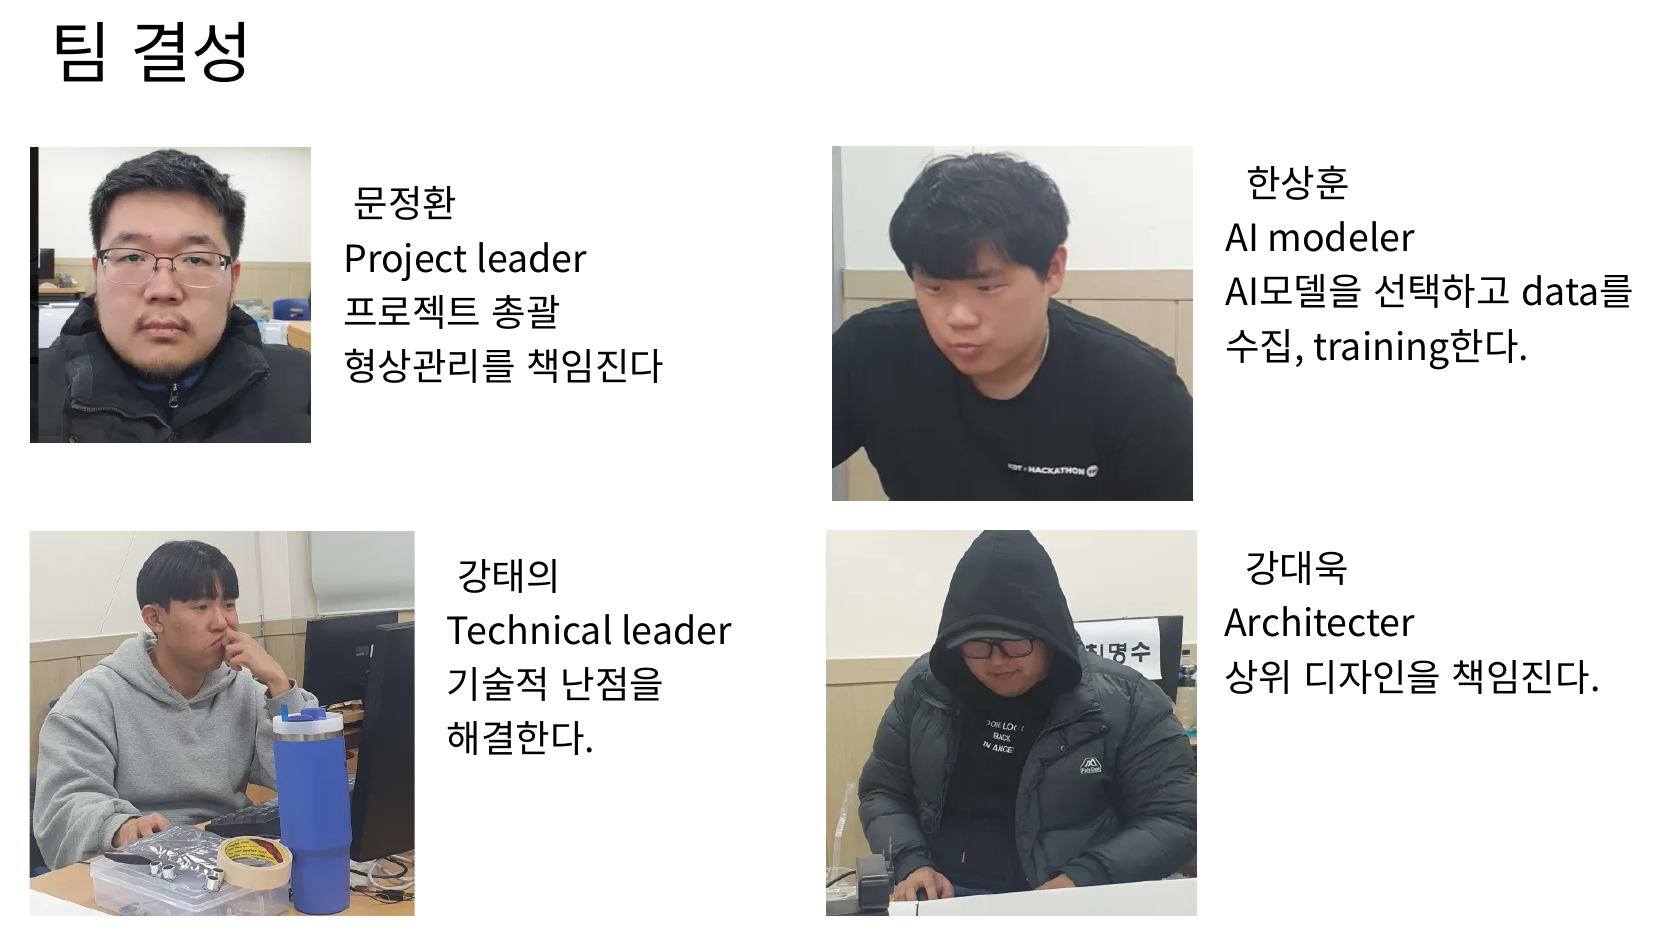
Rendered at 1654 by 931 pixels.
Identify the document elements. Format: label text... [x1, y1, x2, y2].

title 팀 결성 [8, 0, 296, 97]
picture [832, 146, 1193, 501]
picture [30, 147, 311, 443]
text_box 한상훈 AI modeler AI모델을 선택하고 data를 수집, training한다. [1210, 146, 1654, 433]
text_box 강태의 Technical leader 기술적 난점을 해결한다. [431, 539, 753, 776]
picture [29, 531, 415, 916]
text_box 문정환 Project leader 프로젝트 총괄 형상관리를 책임진다 [328, 167, 768, 473]
picture [826, 530, 1197, 916]
text_box 강대욱 Architecter 상위 디자인을 책임진다. [1209, 531, 1654, 916]
